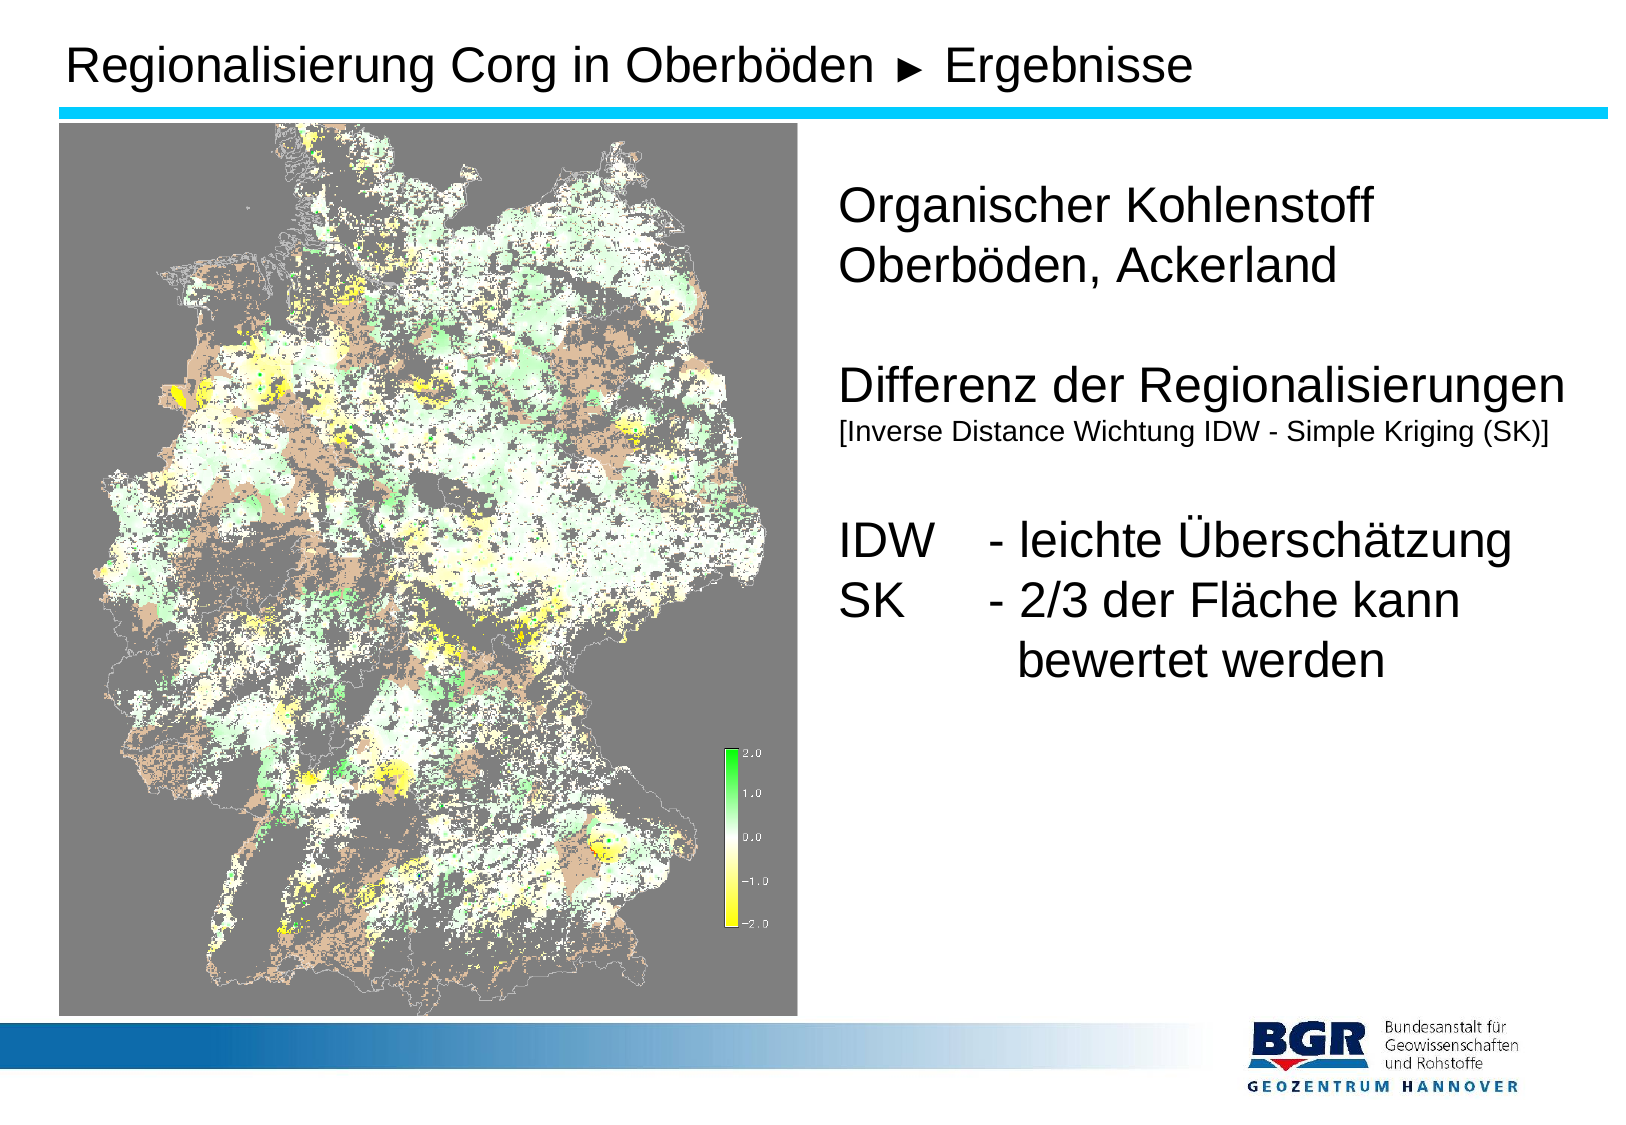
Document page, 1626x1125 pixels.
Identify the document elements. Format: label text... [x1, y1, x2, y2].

text_box Regionalisierung Corg in Oberböden ► Ergebnisse [50, 24, 1224, 101]
text_box Organischer Kohlenstoff Oberböden, Ackerland Differenz der Regionalisierungen [Inverse Distance Wichtung IDW - Simple Kriging (SK)] IDW - leichte Überschätzung SK - 2/3 der Fläche kann bewertet werden [824, 164, 1582, 695]
picture [0, 123, 1590, 1100]
